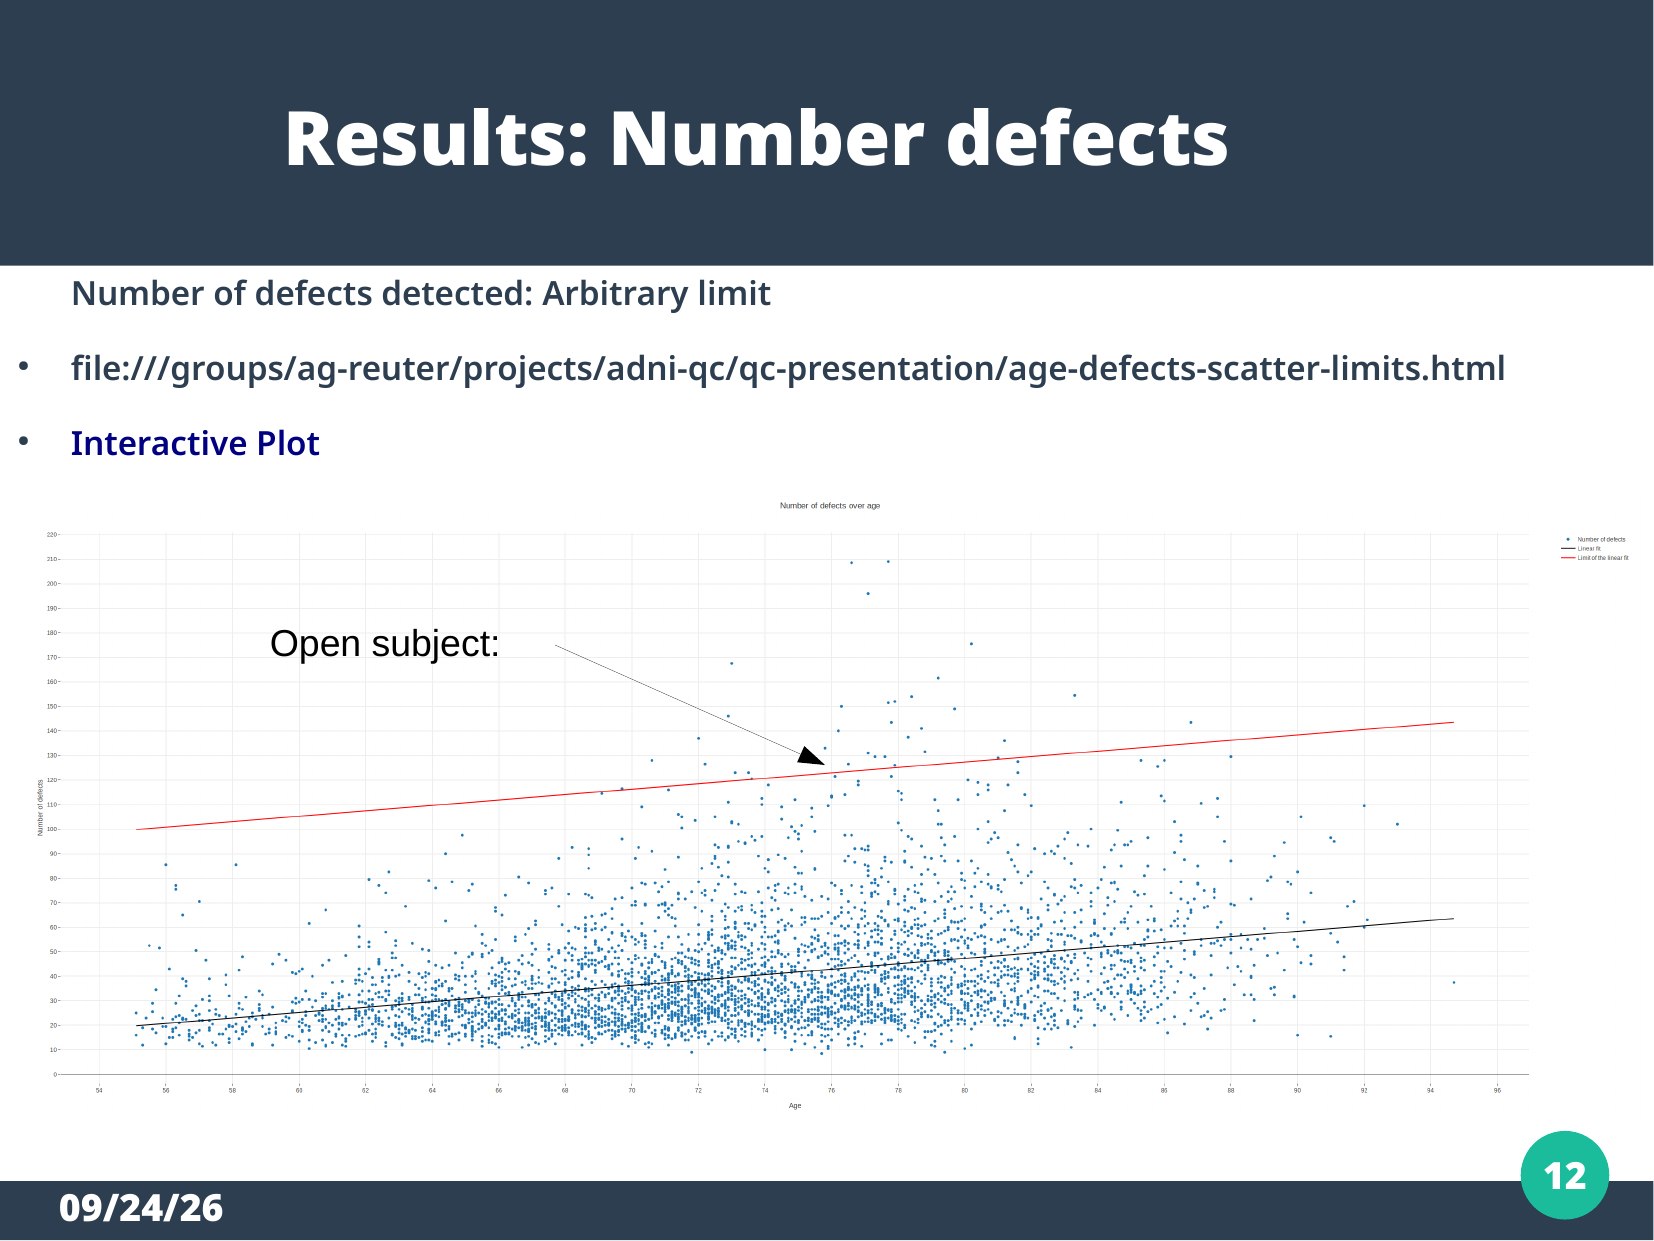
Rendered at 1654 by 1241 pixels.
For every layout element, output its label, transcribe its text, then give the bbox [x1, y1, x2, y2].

text_box Open subject: [255, 615, 691, 714]
title Results: Number defects [59, 57, 1595, 215]
list Number of defects detected: Arbitrary limit file:///groups/ag-reuter/projects/adni-qc/qc-presentation/age-defects-scatter-limits.html Interactive Plot [0, 270, 1636, 541]
picture [30, 495, 1641, 1126]
